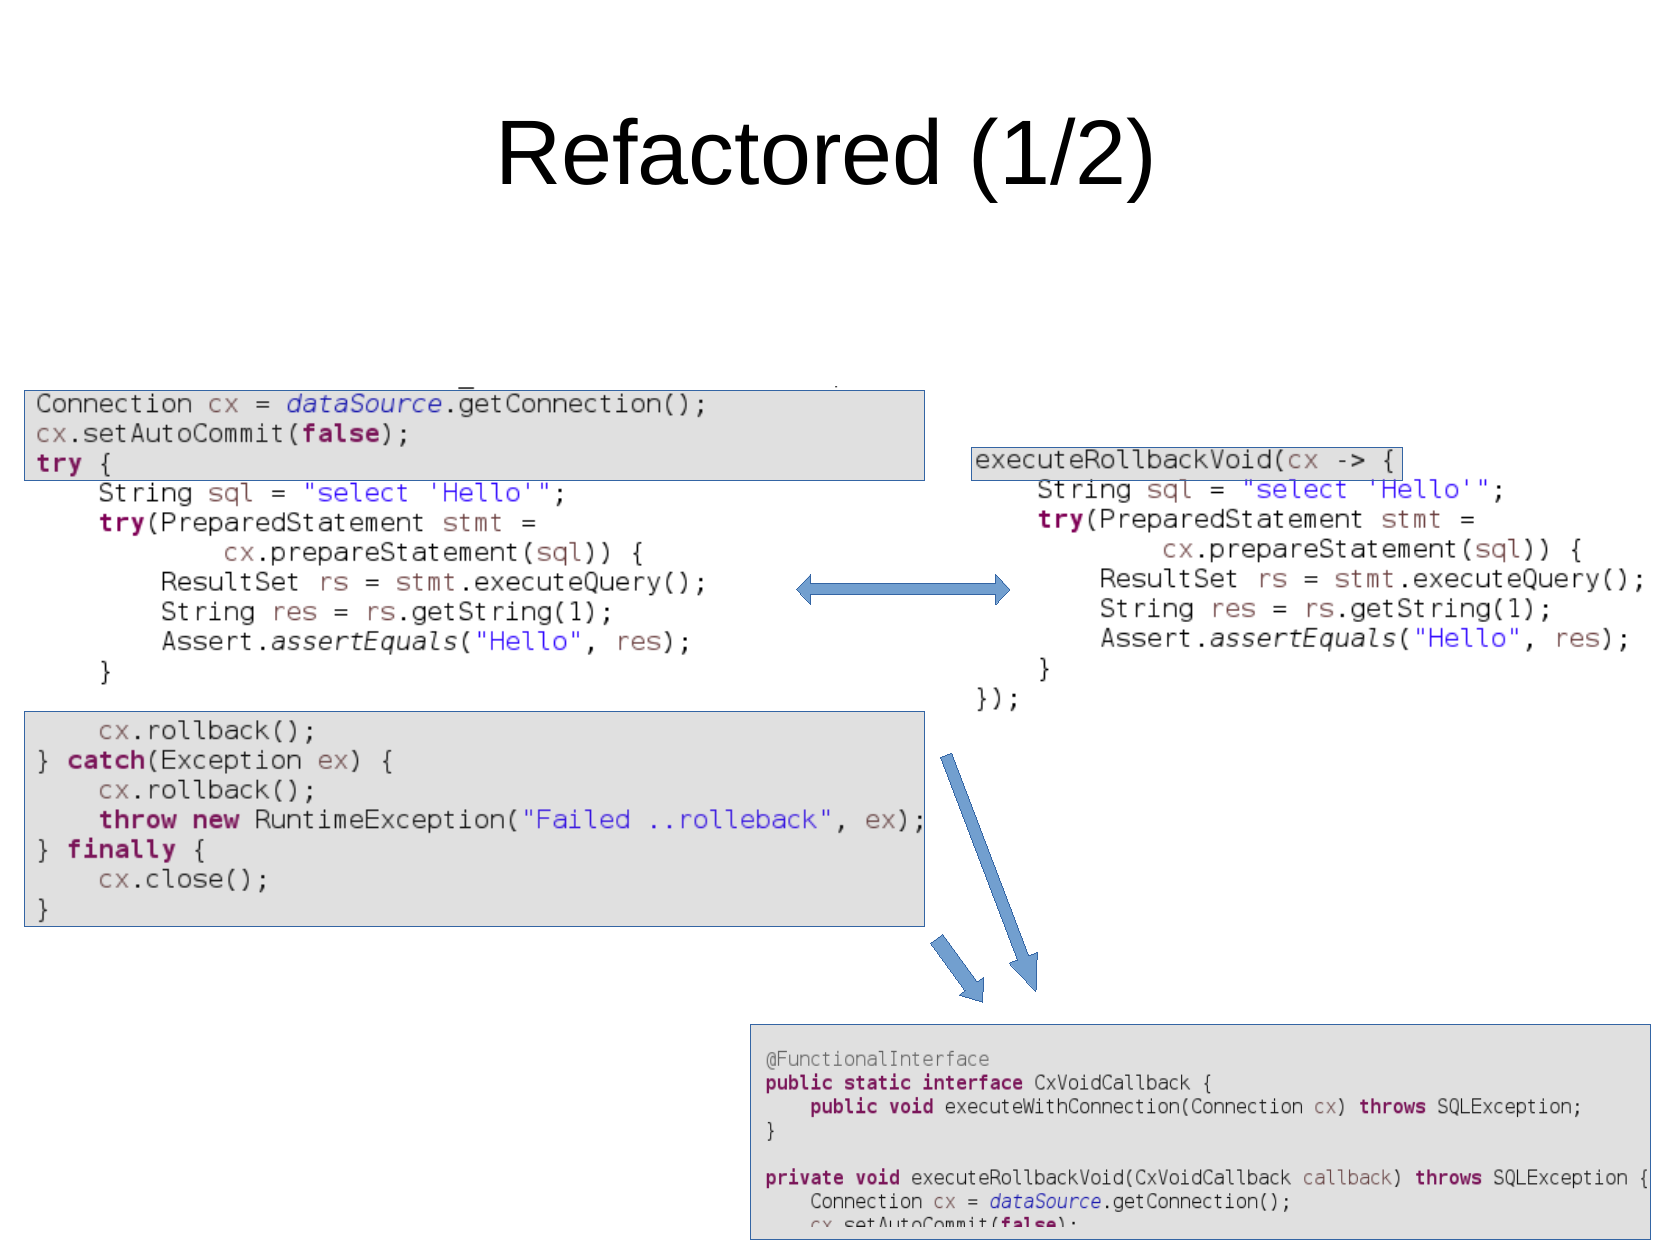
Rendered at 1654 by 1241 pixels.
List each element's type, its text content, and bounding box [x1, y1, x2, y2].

text_box [940, 753, 1038, 992]
title Refactored (1/2) [82, 49, 1571, 257]
text_box [796, 574, 1010, 605]
text_box [971, 447, 1403, 481]
picture [30, 386, 931, 927]
text_box [24, 711, 925, 927]
picture [972, 445, 1646, 716]
text_box [750, 1024, 1651, 1240]
text_box [930, 934, 984, 1003]
text_box [24, 390, 925, 481]
